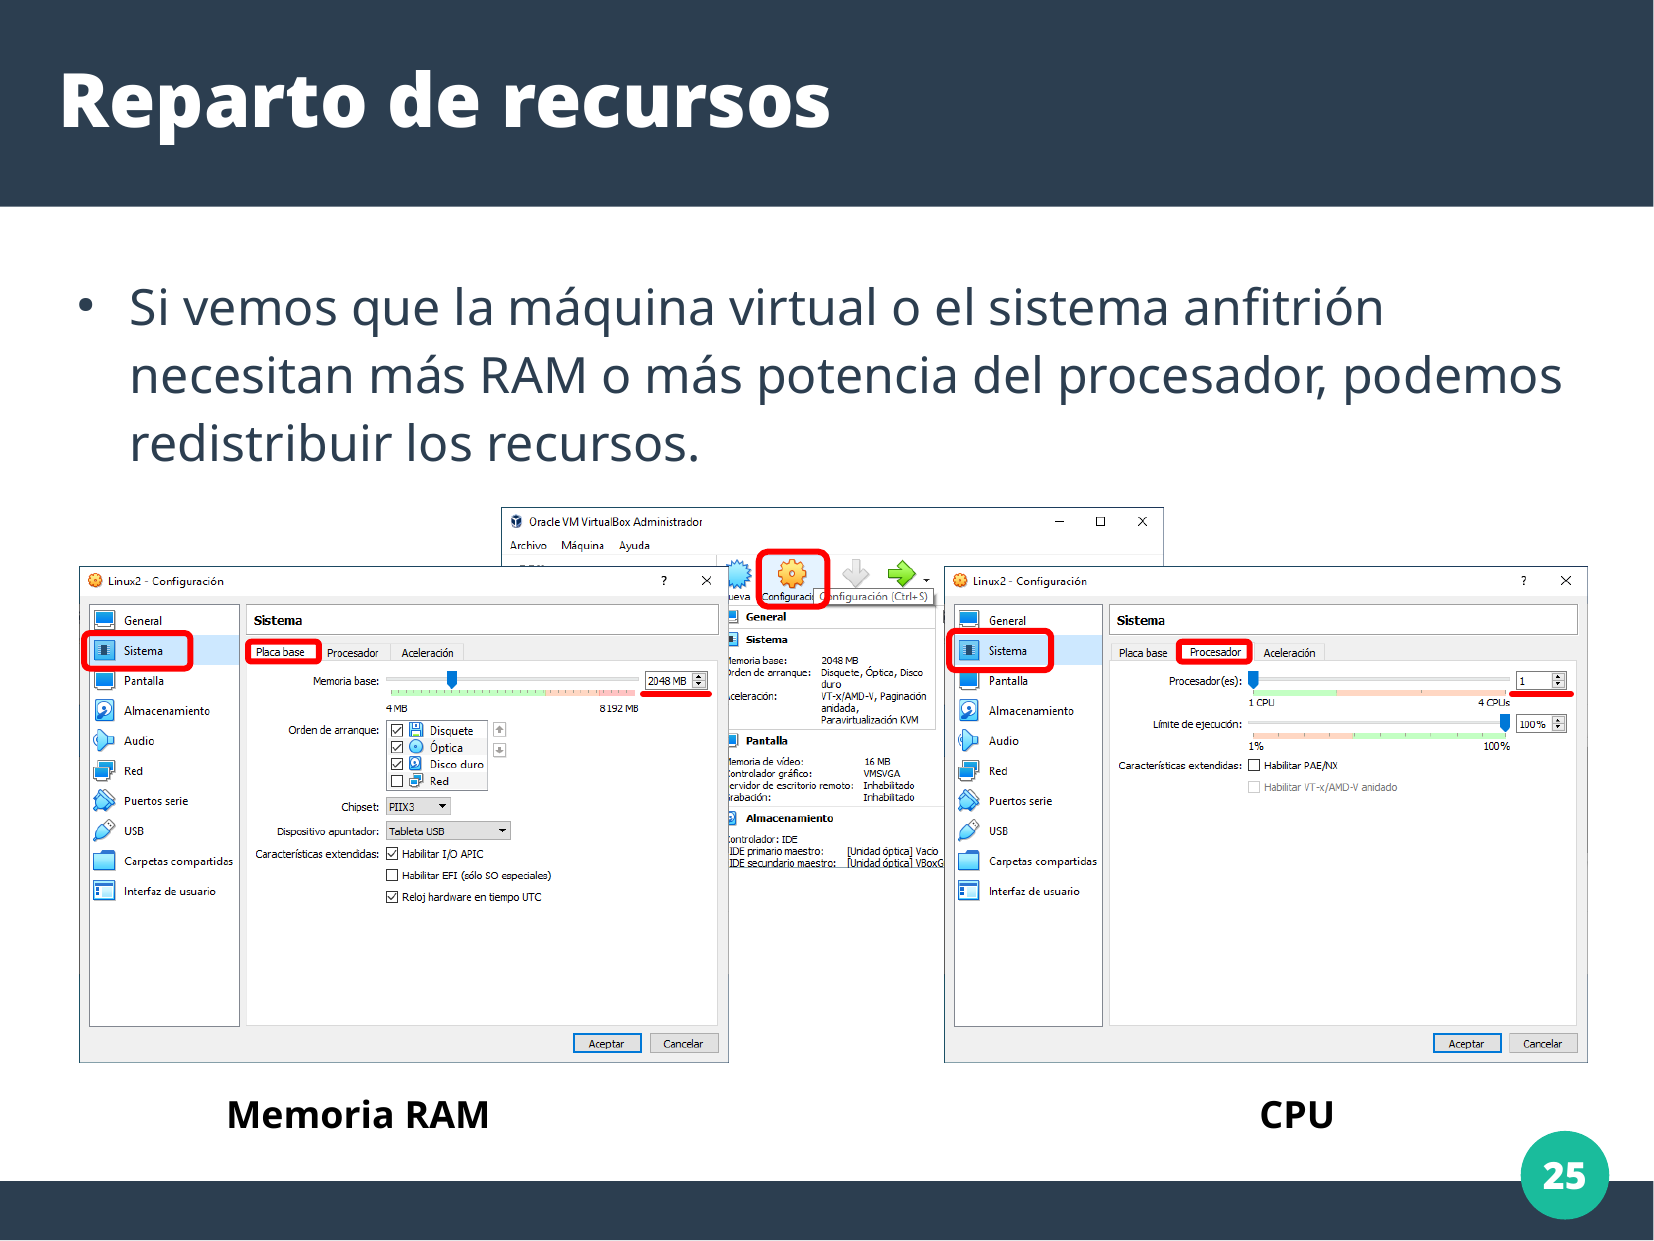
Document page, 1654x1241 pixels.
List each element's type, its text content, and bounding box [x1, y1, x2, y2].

text_box Memoria RAM [211, 1080, 625, 1183]
list Si vemos que la máquina virtual o el sistema anfitrión necesitan más RAM o más potencia del procesador, podemos redistribuir los recursos. [59, 271, 1595, 1111]
title Reparto de recursos [59, 19, 1595, 178]
text_box CPU [1244, 1080, 1654, 1183]
picture [79, 507, 1588, 1063]
